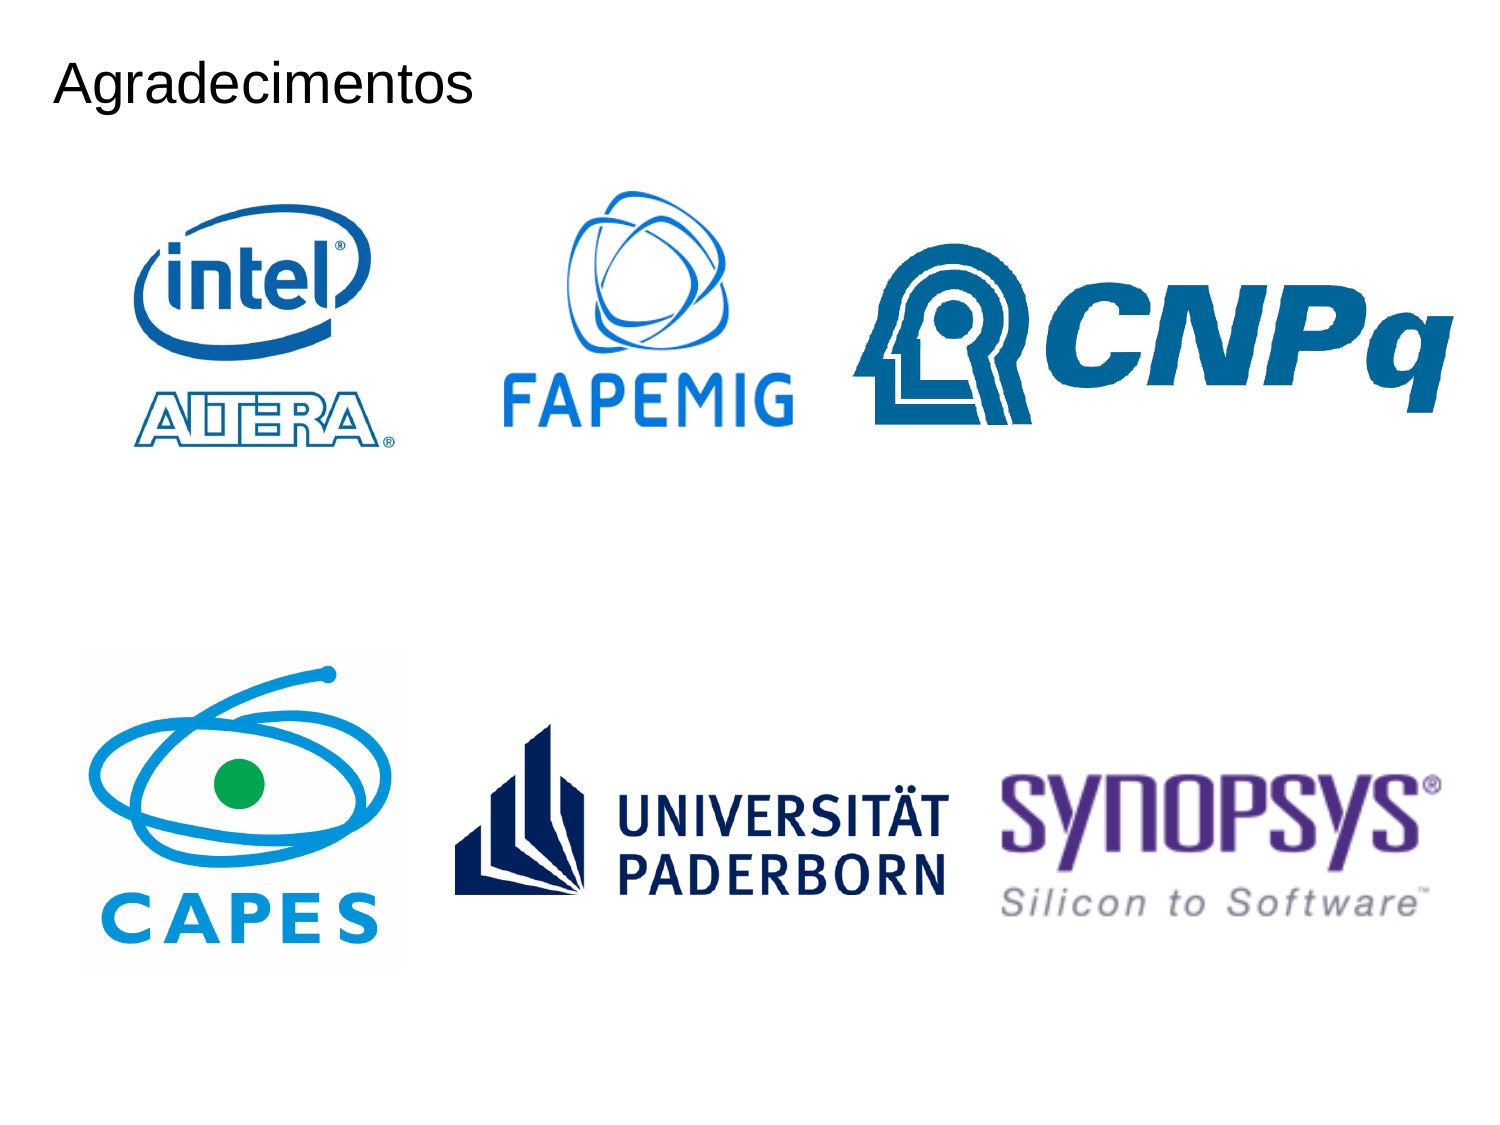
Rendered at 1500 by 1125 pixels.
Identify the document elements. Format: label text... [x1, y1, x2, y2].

picture [1394, 330, 1420, 370]
picture [455, 724, 949, 895]
picture [503, 190, 794, 428]
title Agradecimentos [38, 30, 1471, 156]
picture [80, 648, 403, 970]
picture [852, 243, 1454, 435]
picture [103, 189, 423, 463]
picture [964, 743, 1469, 935]
